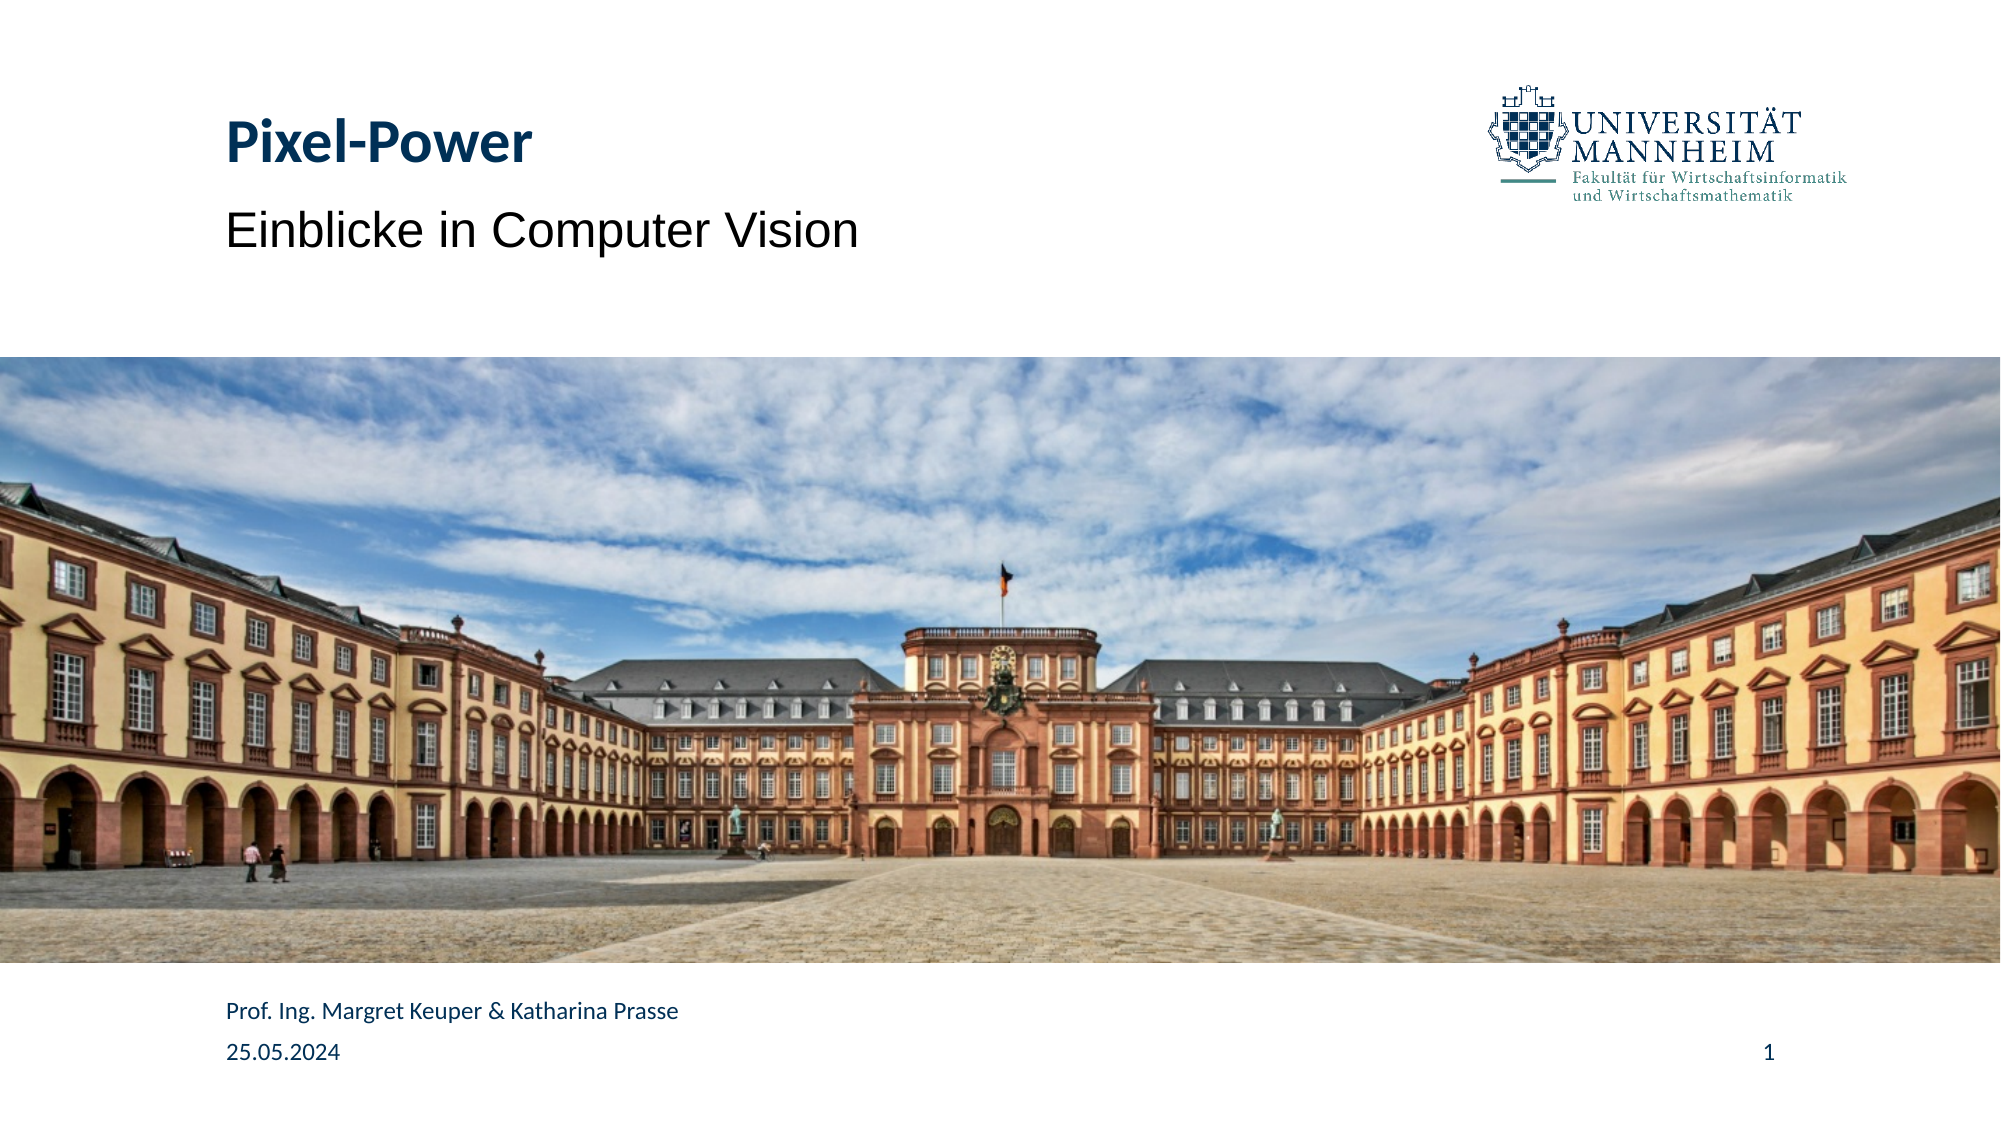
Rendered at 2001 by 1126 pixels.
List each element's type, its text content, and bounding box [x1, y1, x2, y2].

picture [1440, 47, 1894, 248]
subtitle Einblicke in Computer Vision [225, 197, 1424, 263]
title Pixel-Power [226, 100, 1425, 178]
picture [0, 357, 2001, 963]
